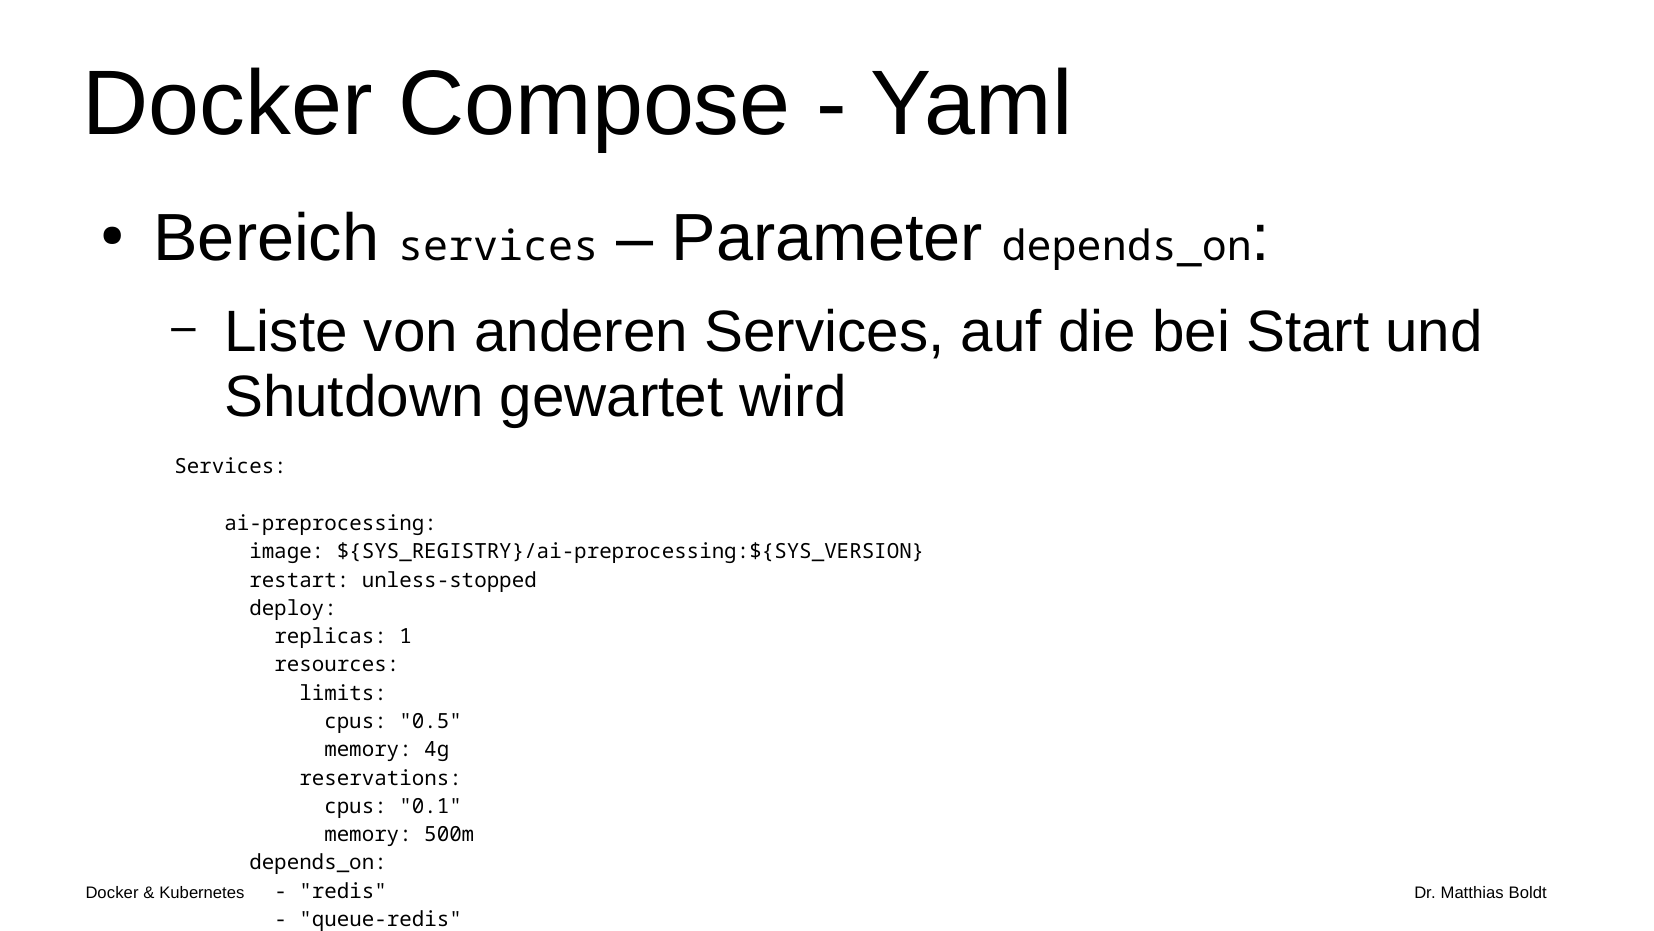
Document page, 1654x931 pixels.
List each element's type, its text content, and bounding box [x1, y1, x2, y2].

text_box Docker & Kubernetes Dr. Matthias Boldt [70, 875, 1563, 910]
text_box Services: ai-preprocessing: image: ${SYS_REGISTRY}/ai-preprocessing:${SYS_VERSION} restart: unless-stopped deploy: replicas: 1 resources: limits: cpus: "0.5" memory: 4g reservations: cpus: "0.1" memory: 500m depends_on: - "redis" - "queue-redis" - "mongodb" [159, 444, 1518, 906]
title Docker Compose - Yaml [82, 25, 1571, 181]
list Bereich services – Parameter depends_on: Liste von anderen Services, auf die bei Start und Shutdown gewartet wird [82, 199, 1595, 845]
